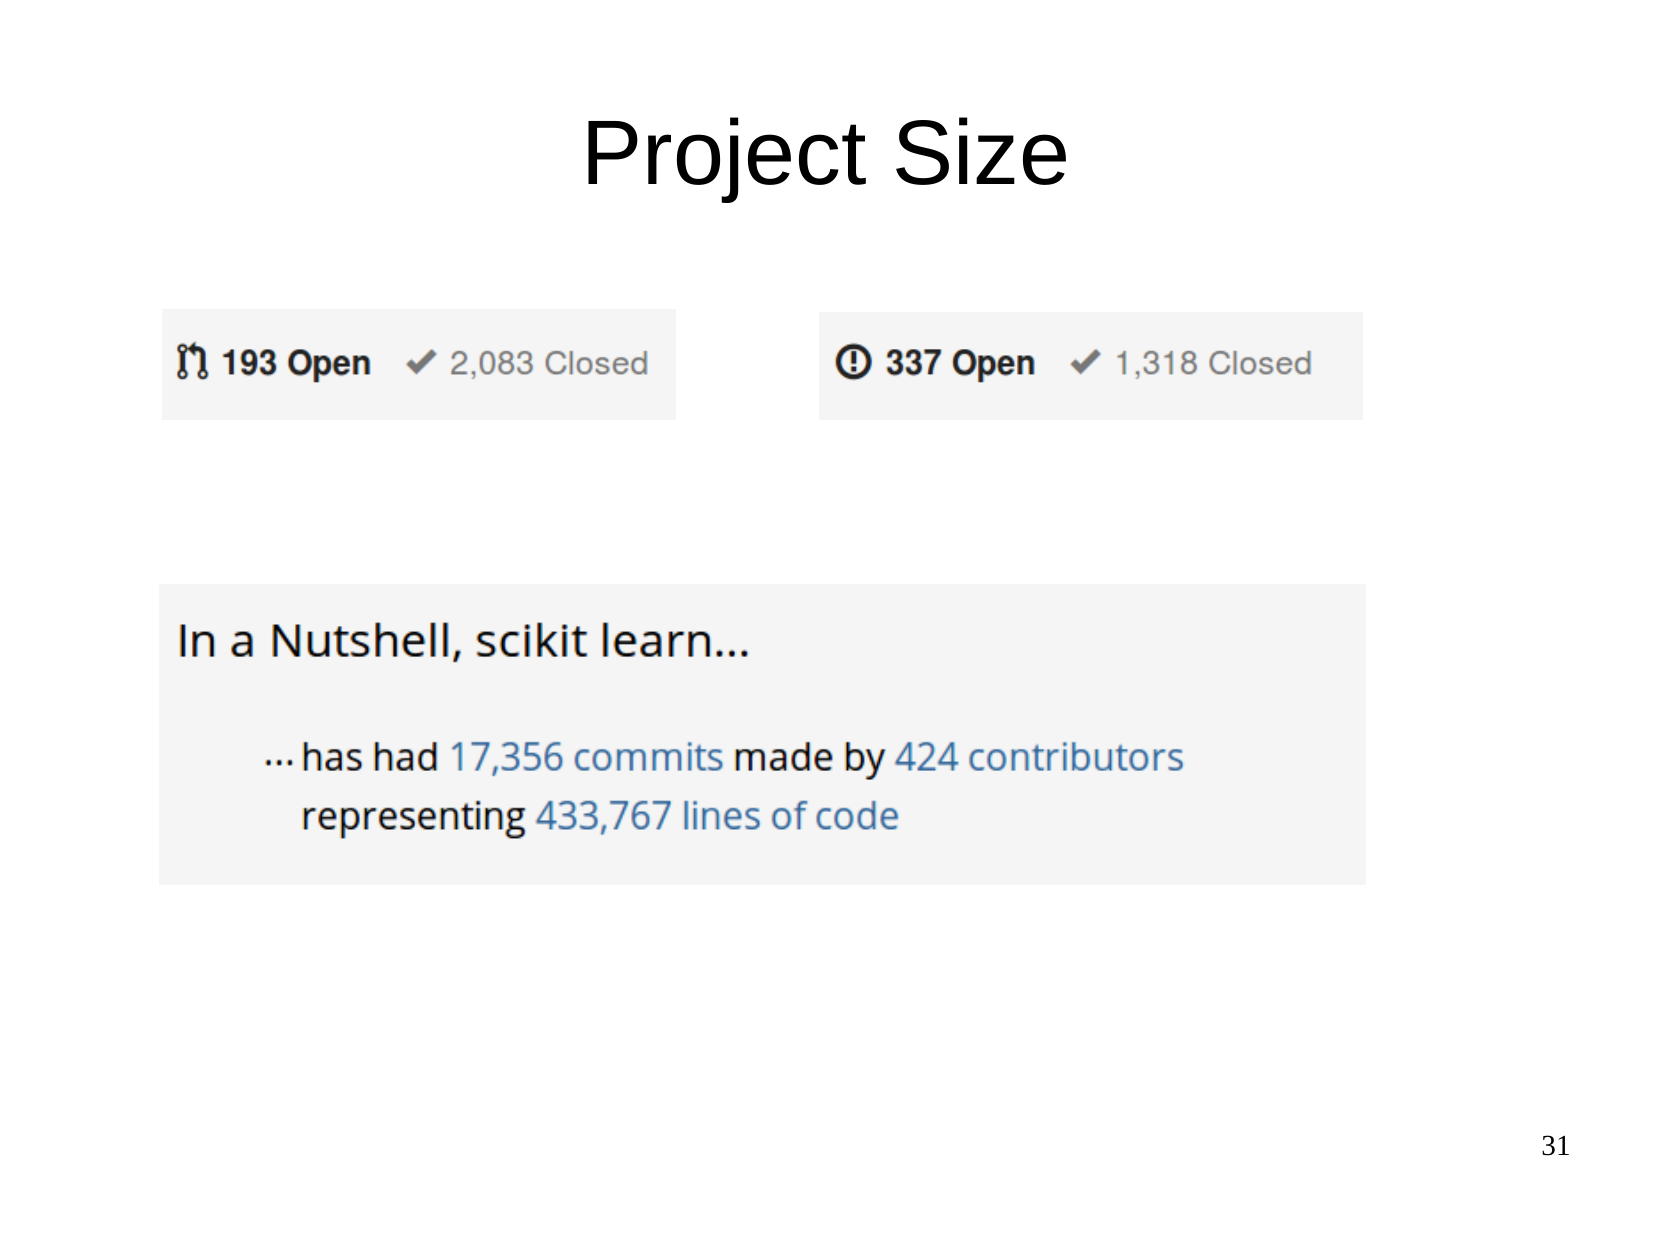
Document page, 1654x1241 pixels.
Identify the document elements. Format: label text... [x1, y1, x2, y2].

picture [819, 312, 1363, 421]
picture [162, 309, 676, 421]
title Project Size [82, 49, 1571, 257]
picture [159, 584, 1366, 886]
